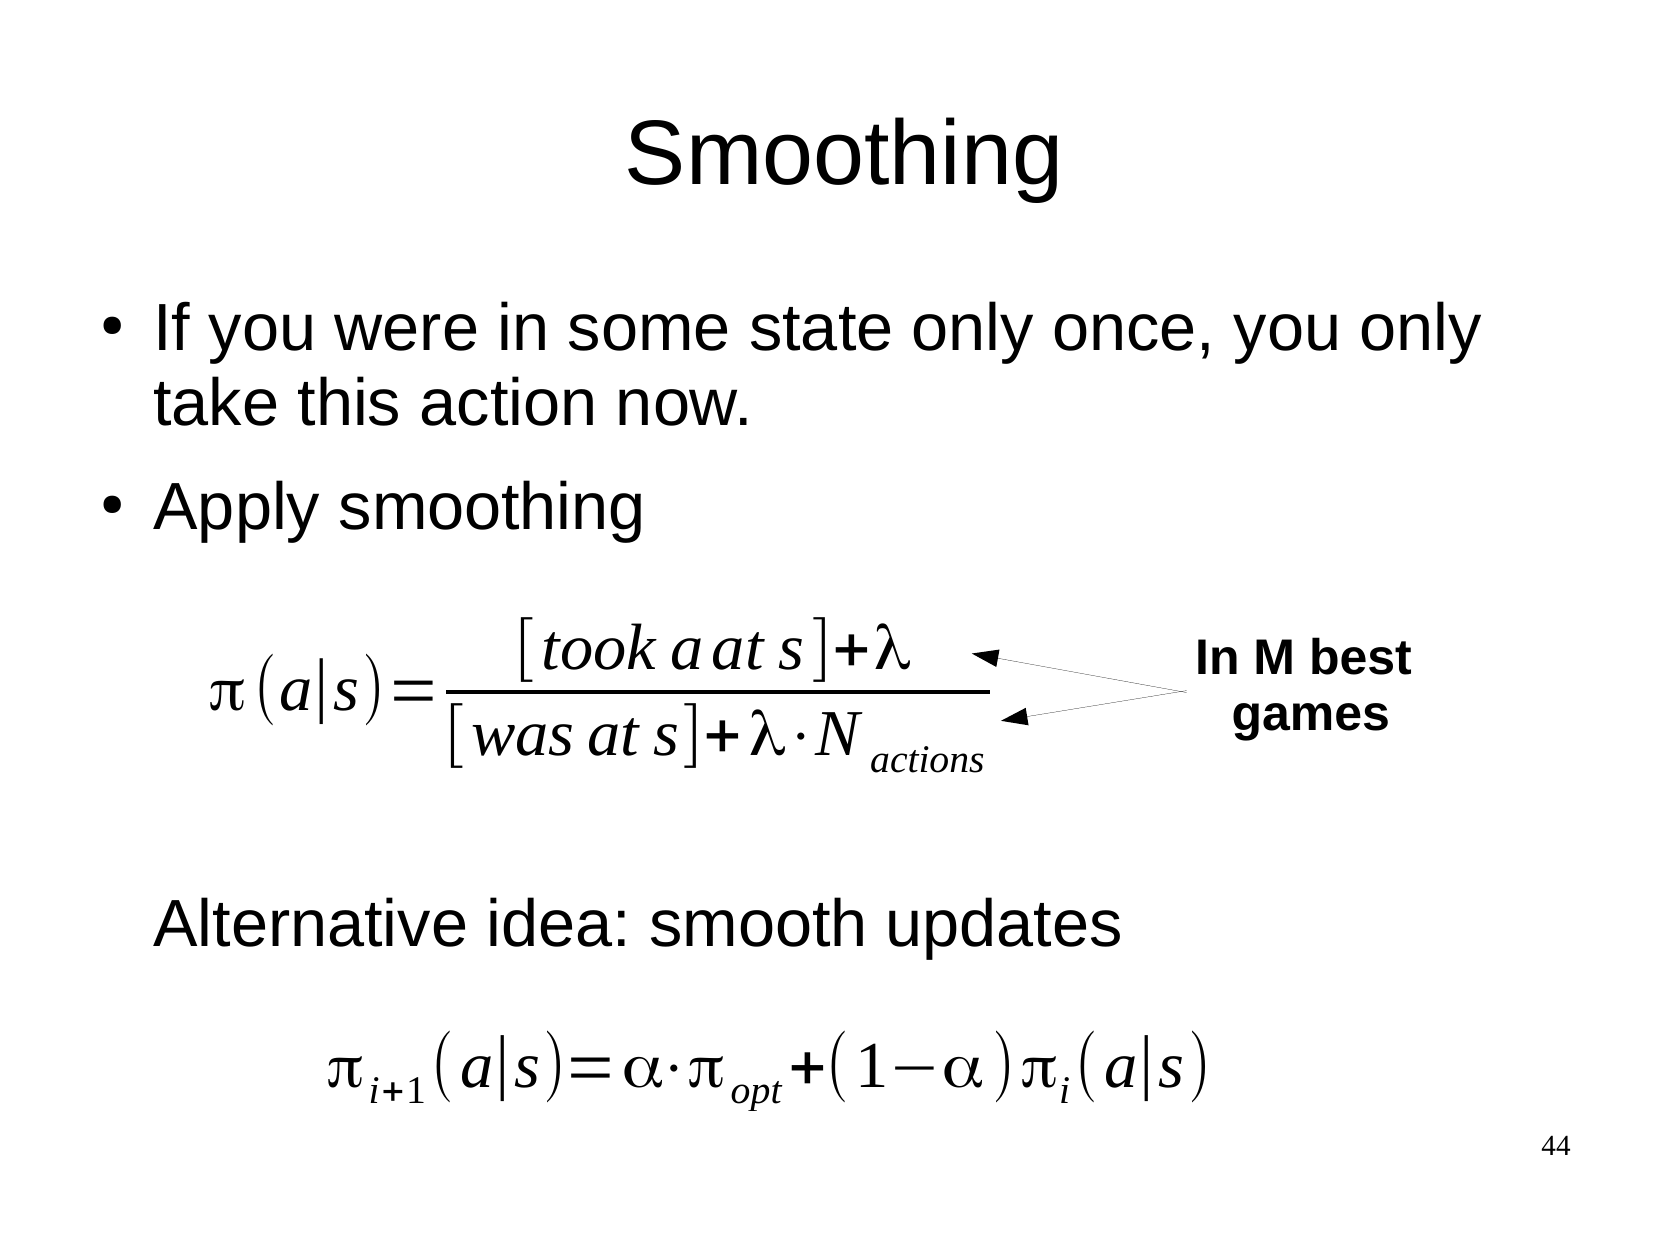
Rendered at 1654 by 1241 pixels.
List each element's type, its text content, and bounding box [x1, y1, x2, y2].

title Smoothing [82, 49, 1571, 257]
chart [192, 612, 1008, 781]
chart [310, 1025, 1226, 1111]
text_box In M best games [1180, 621, 1428, 750]
list If you were in some state only once, you only take this action now. Apply smoothing Alternative idea: smooth updates [82, 290, 1571, 1241]
